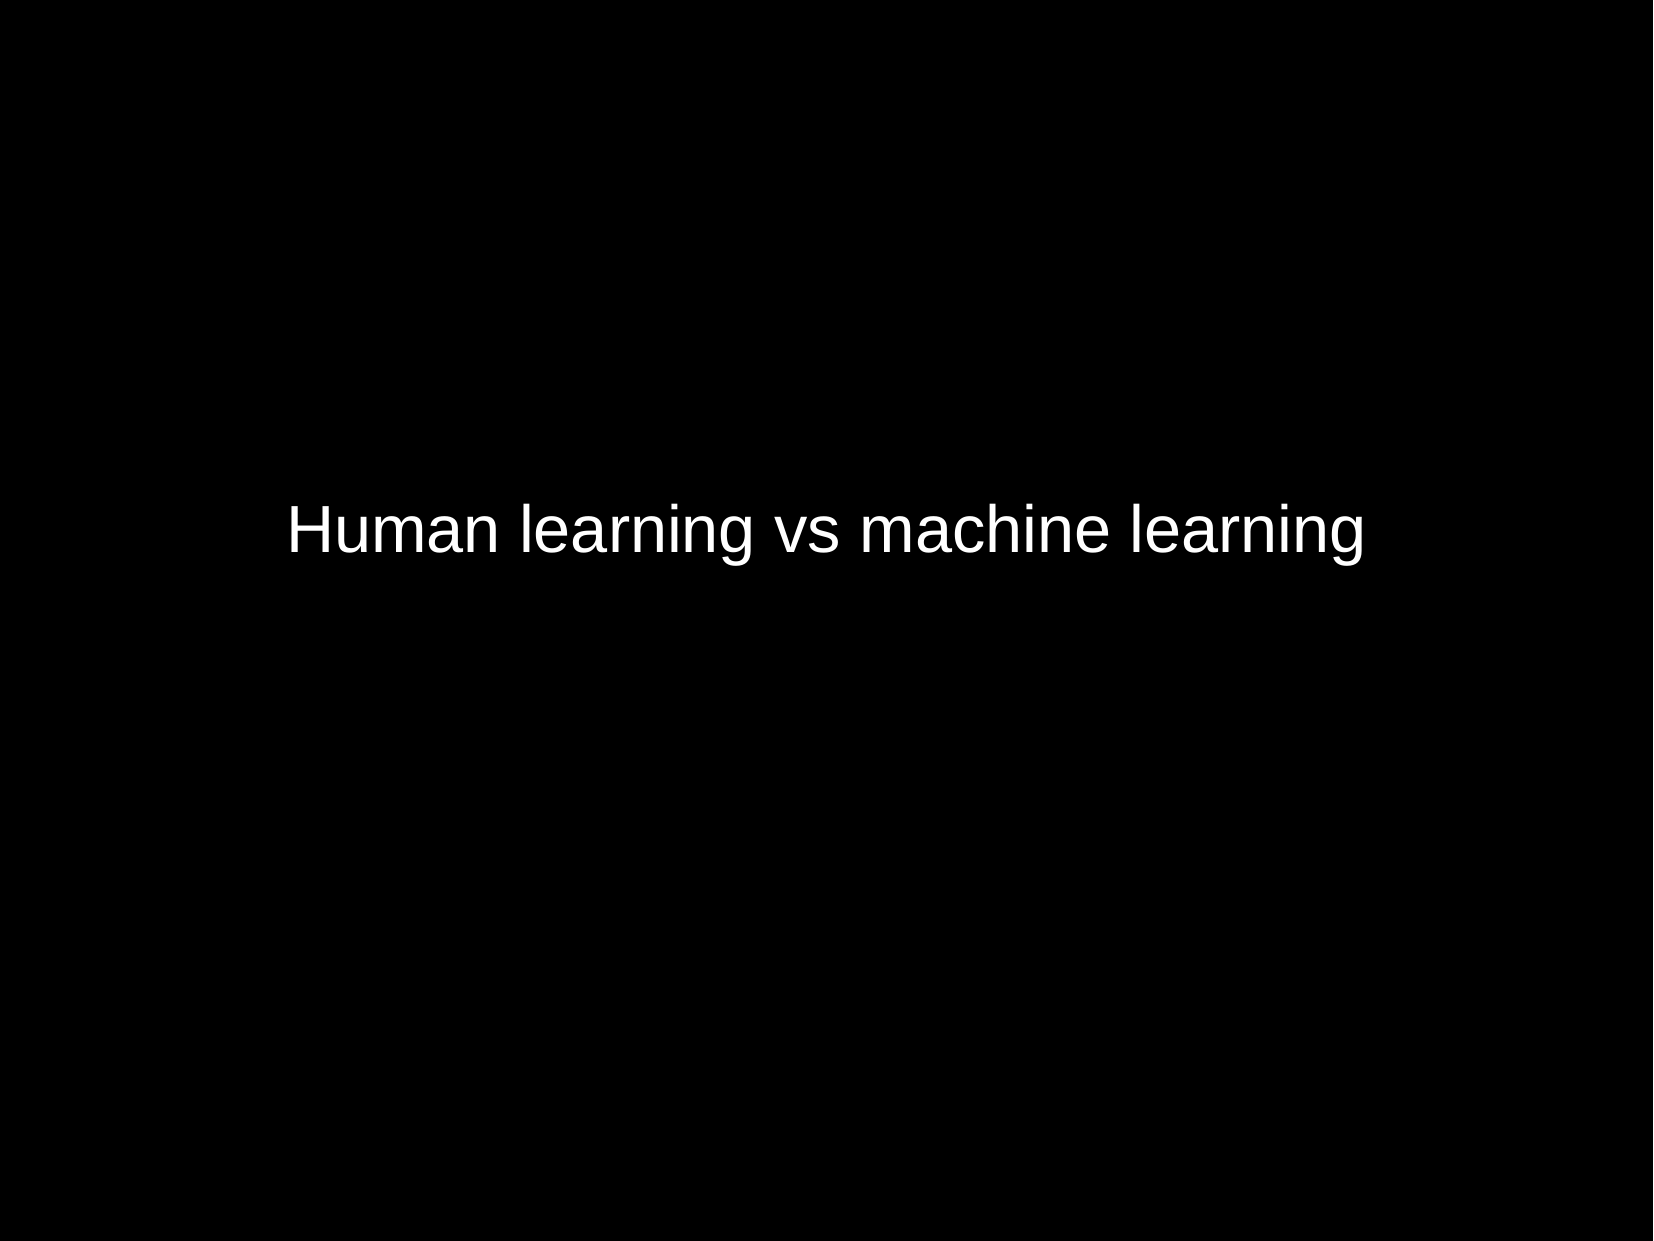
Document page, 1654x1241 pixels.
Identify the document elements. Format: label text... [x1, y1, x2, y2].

subtitle Human learning vs machine learning [82, 49, 1571, 1010]
